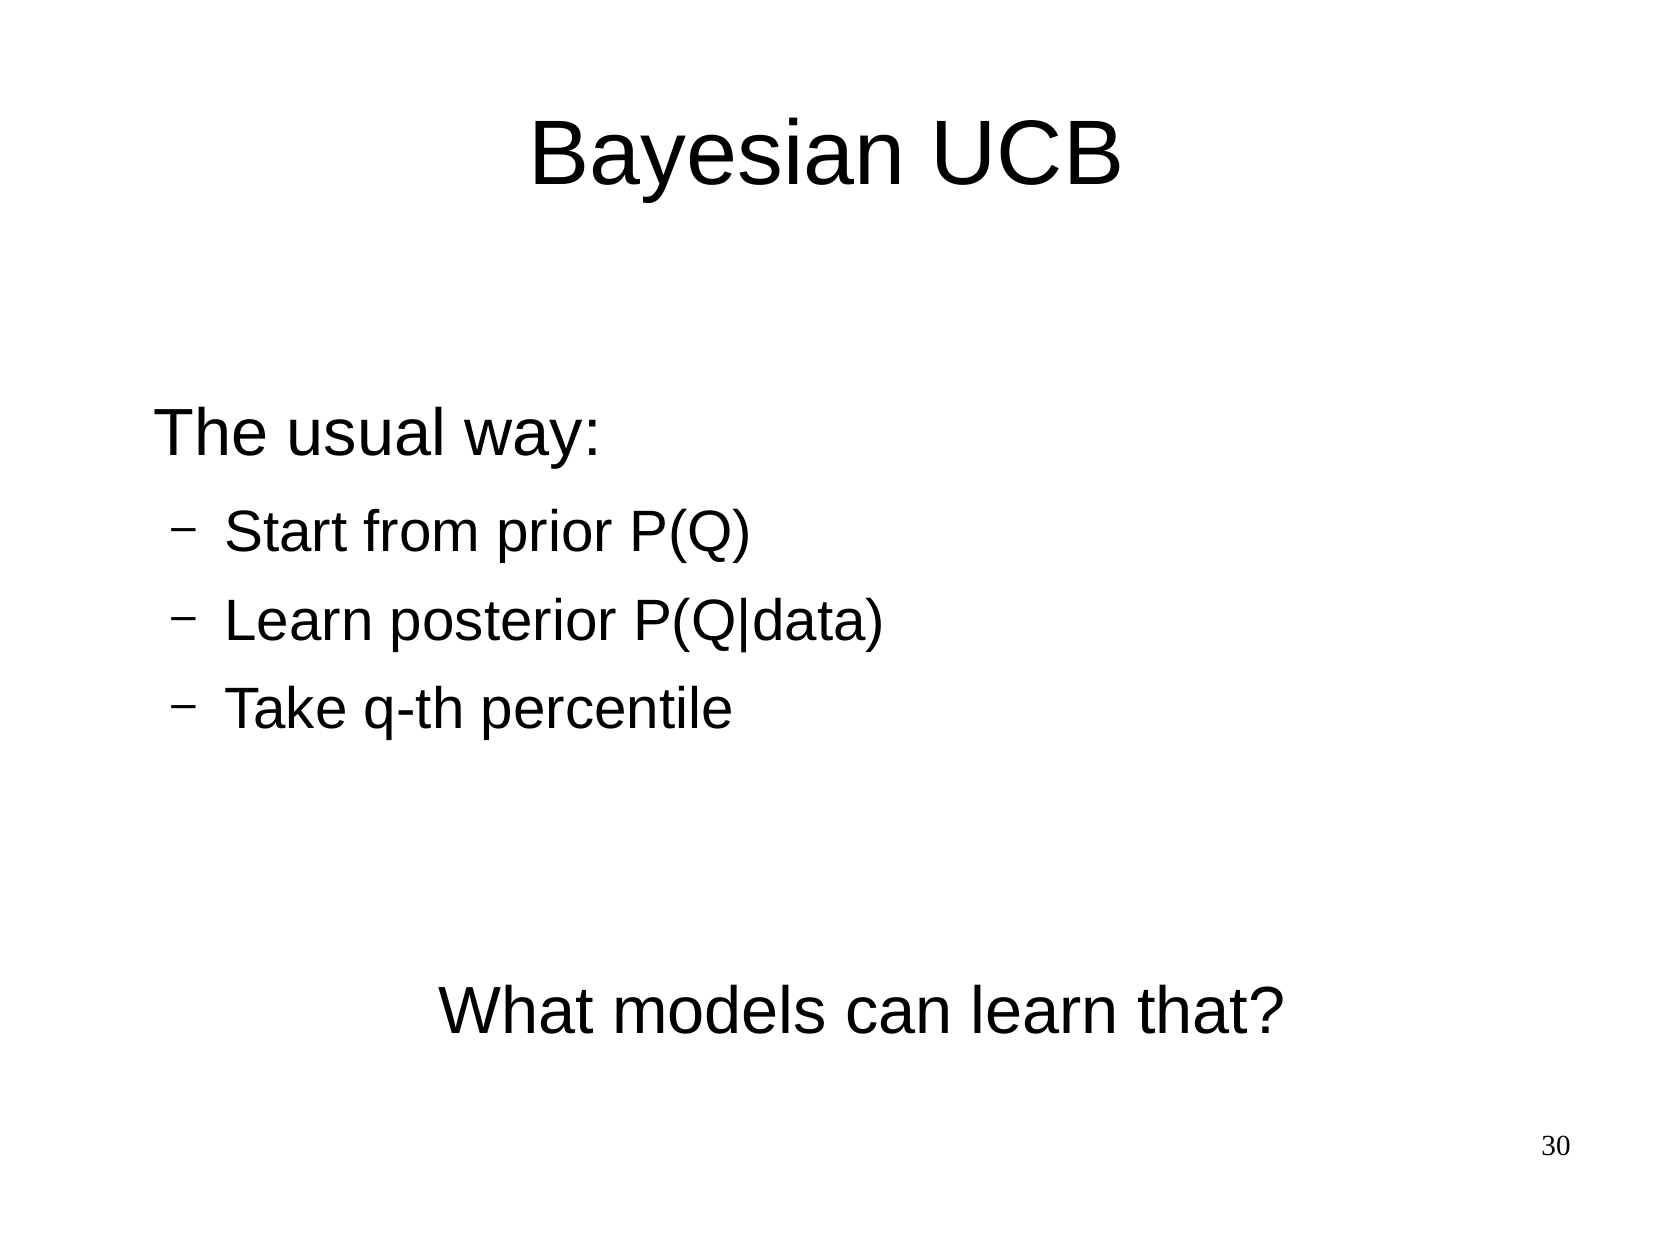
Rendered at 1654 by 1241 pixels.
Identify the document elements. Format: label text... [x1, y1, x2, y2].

title Bayesian UCB [82, 49, 1571, 257]
list The usual way: Start from prior P(Q) Learn posterior P(Q|data) Take q-th percentile What models can learn that? [82, 290, 1571, 1241]
